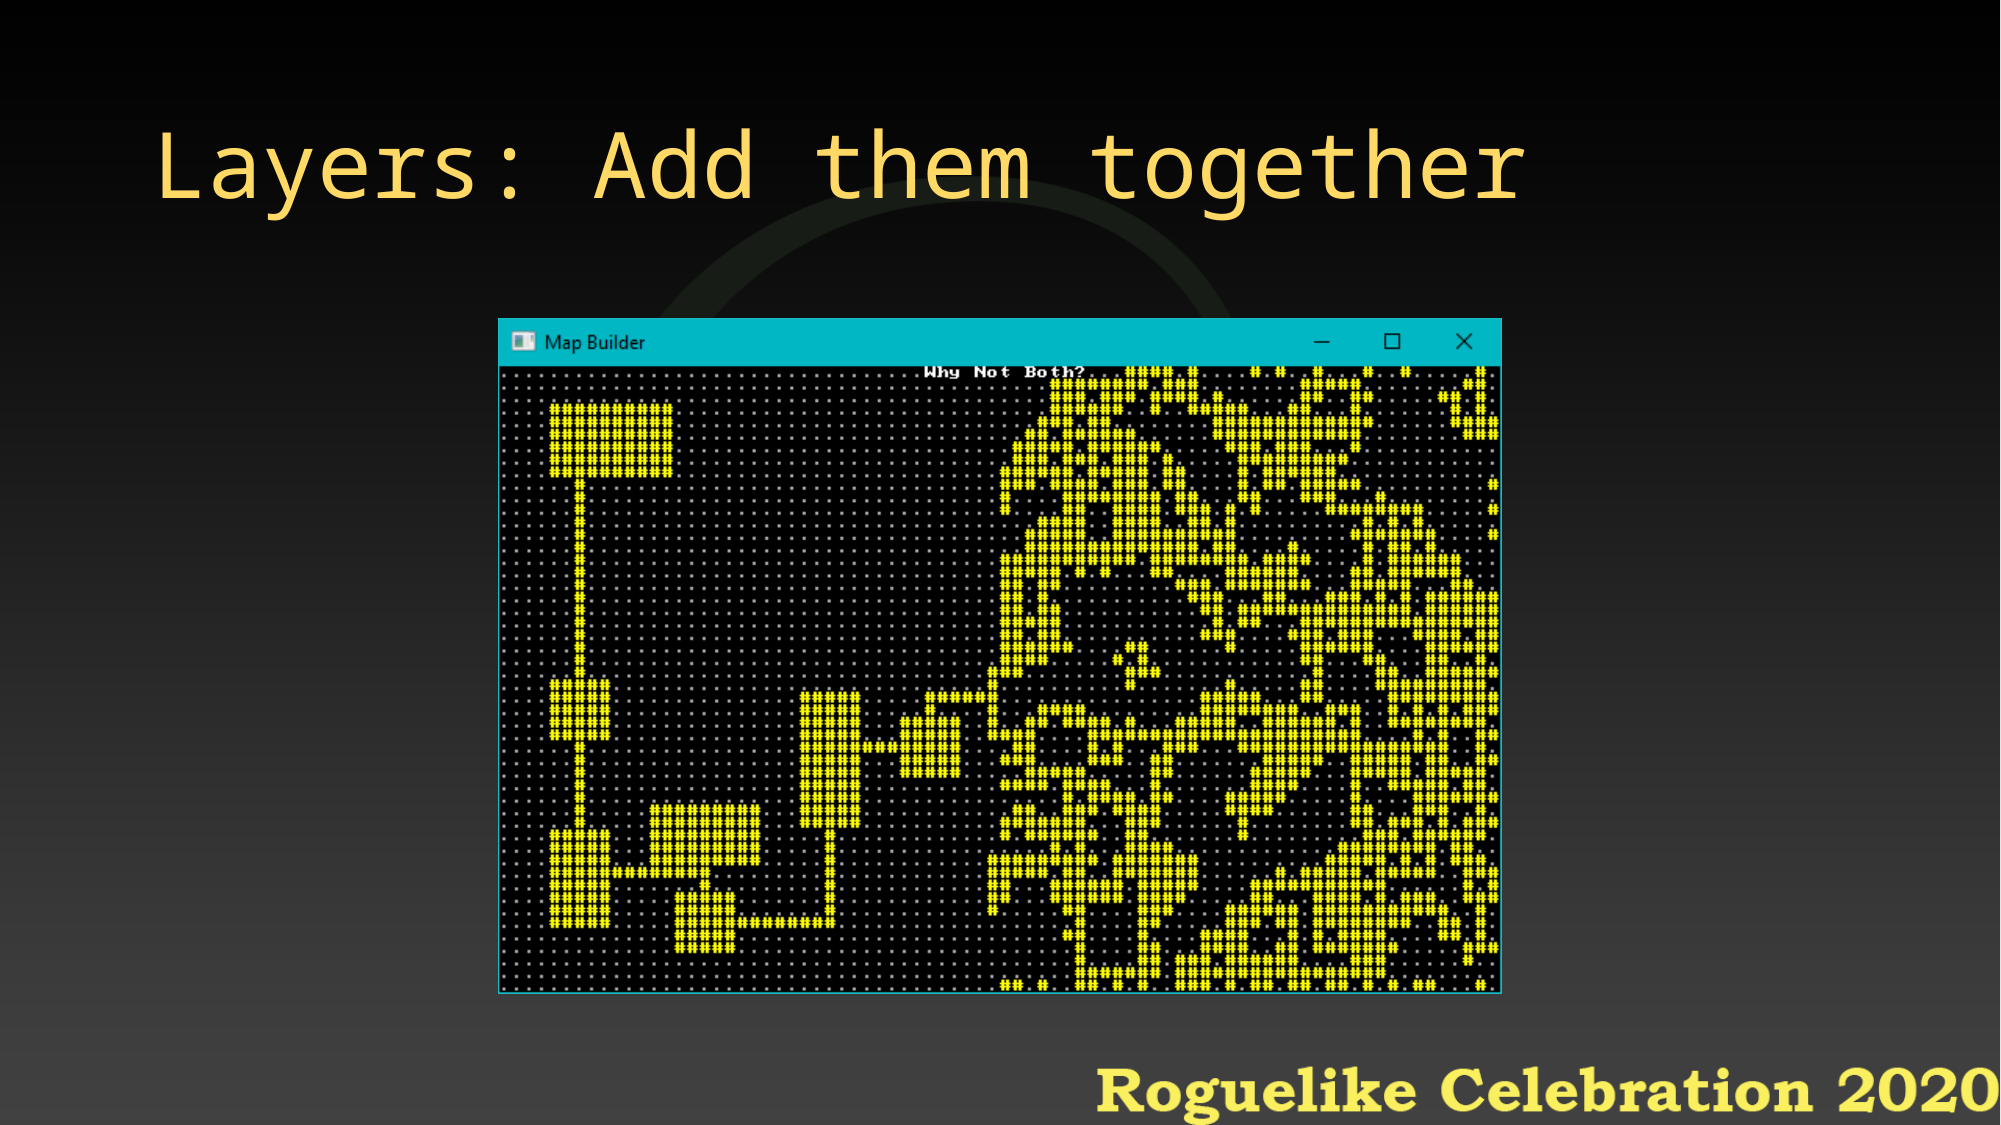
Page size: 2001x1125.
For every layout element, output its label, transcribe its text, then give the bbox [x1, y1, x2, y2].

picture [0, 0, 2001, 1125]
title Layers: Add them together [137, 59, 1863, 278]
